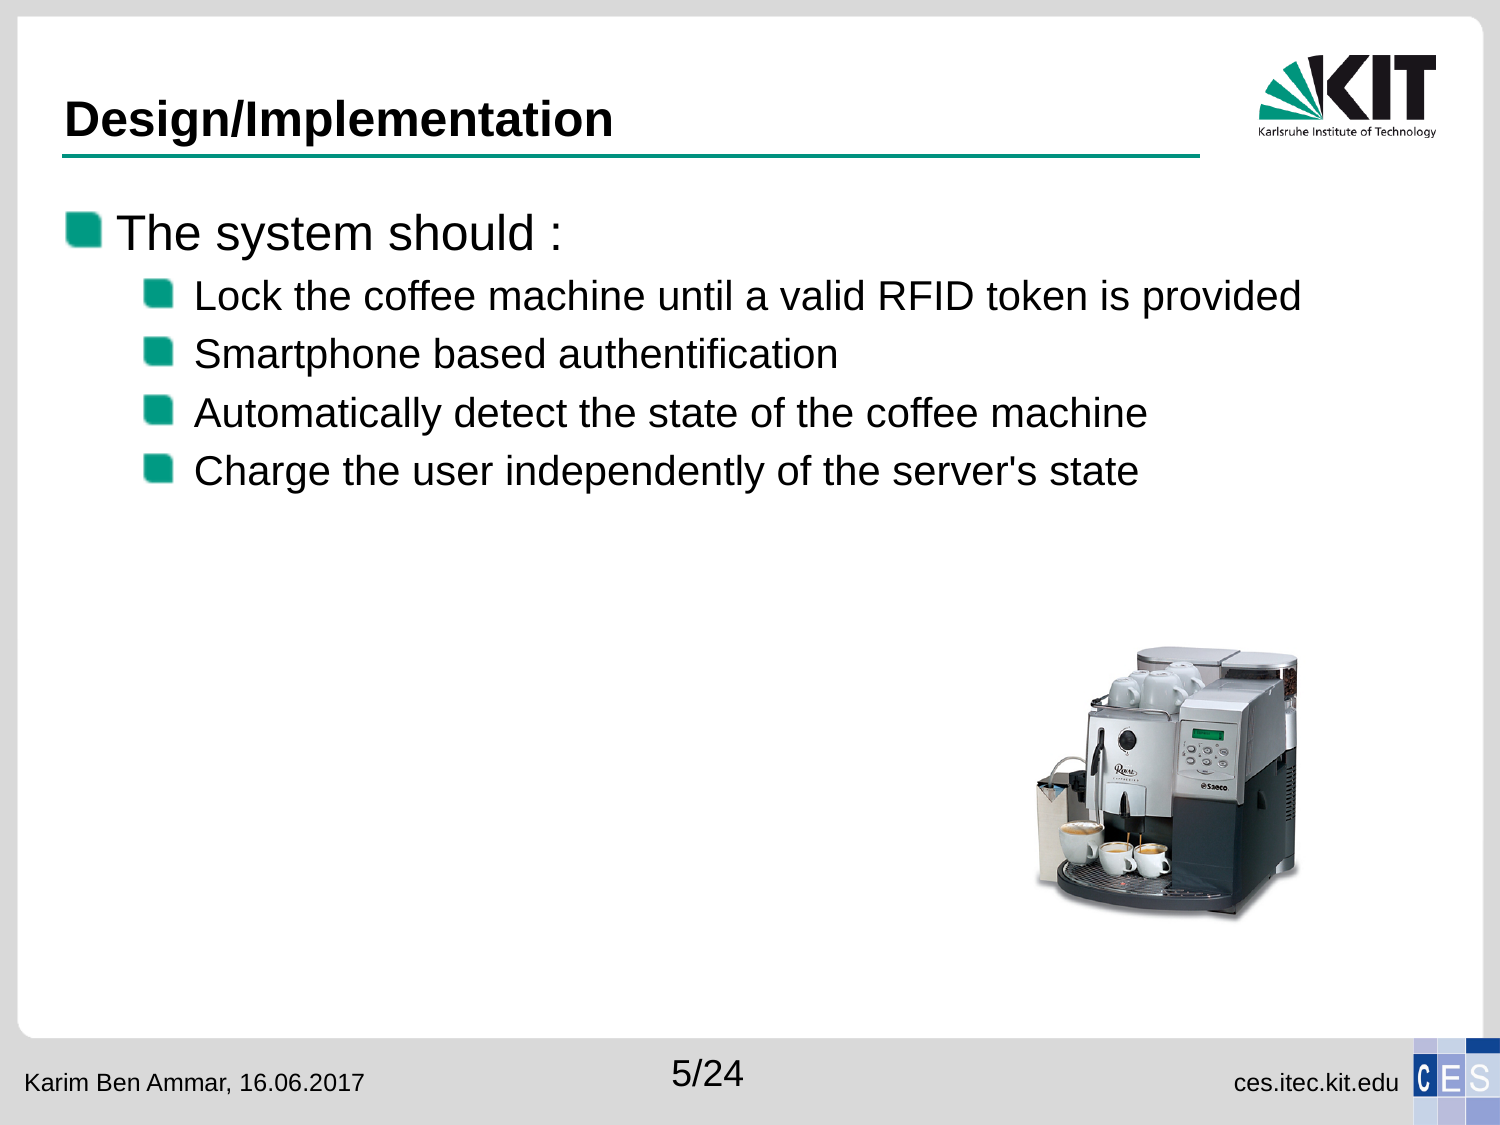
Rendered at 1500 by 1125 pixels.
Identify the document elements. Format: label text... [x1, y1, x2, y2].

text_box 5/24 [656, 1045, 775, 1117]
title Design/Implementation [64, 54, 1198, 147]
picture [0, 0, 1500, 1125]
list The system should : Lock the coffee machine until a valid RFID token is provided Smartphone based authentification Automatically detect the state of the coffee machine Charge the user independently of the server's state [64, 200, 1436, 1004]
